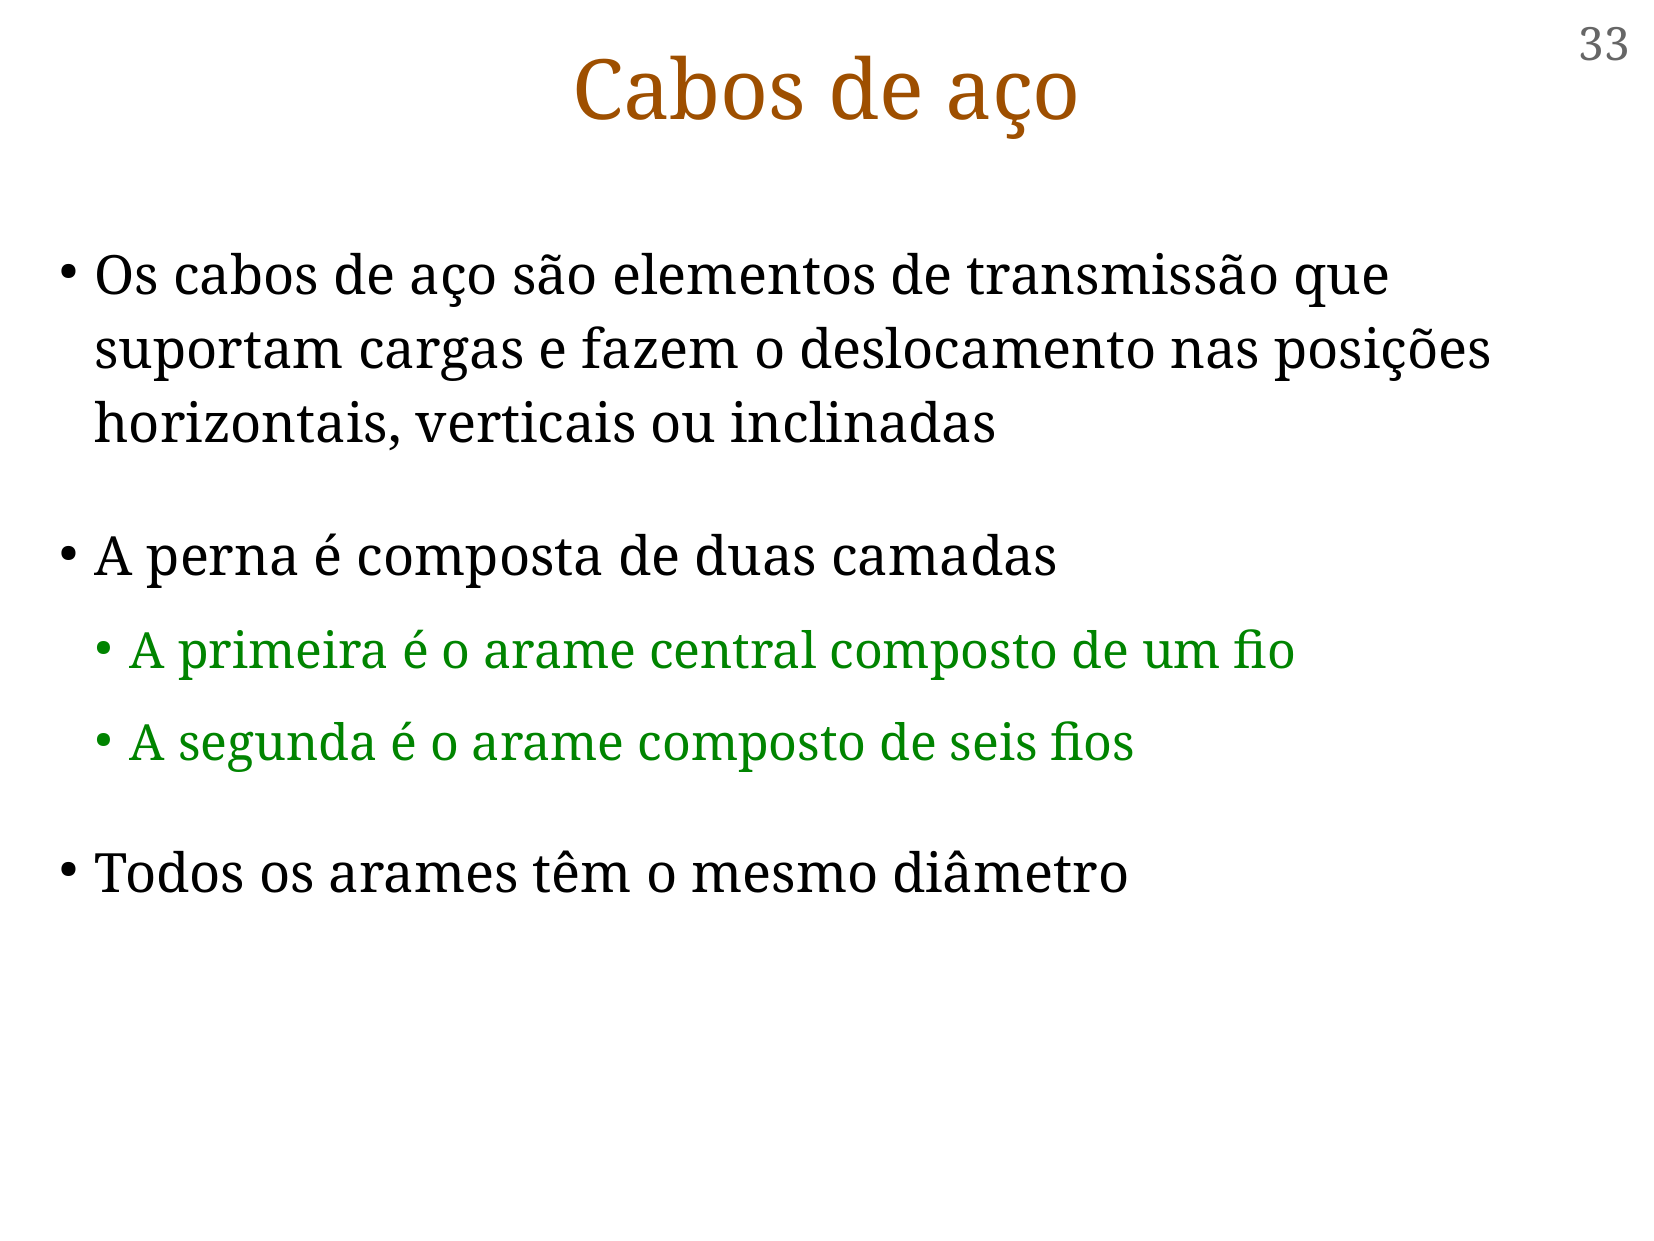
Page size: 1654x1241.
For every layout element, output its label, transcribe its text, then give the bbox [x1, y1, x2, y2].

title Cabos de aço [59, 29, 1595, 148]
list Os cabos de aço são elementos de transmissão que suportam cargas e fazem o deslocamento nas posições horizontais, verticais ou inclinadas A perna é composta de duas camadas A primeira é o arame central composto de um fio A segunda é o arame composto de seis fios Todos os arames têm o mesmo diâmetro [59, 236, 1595, 1211]
